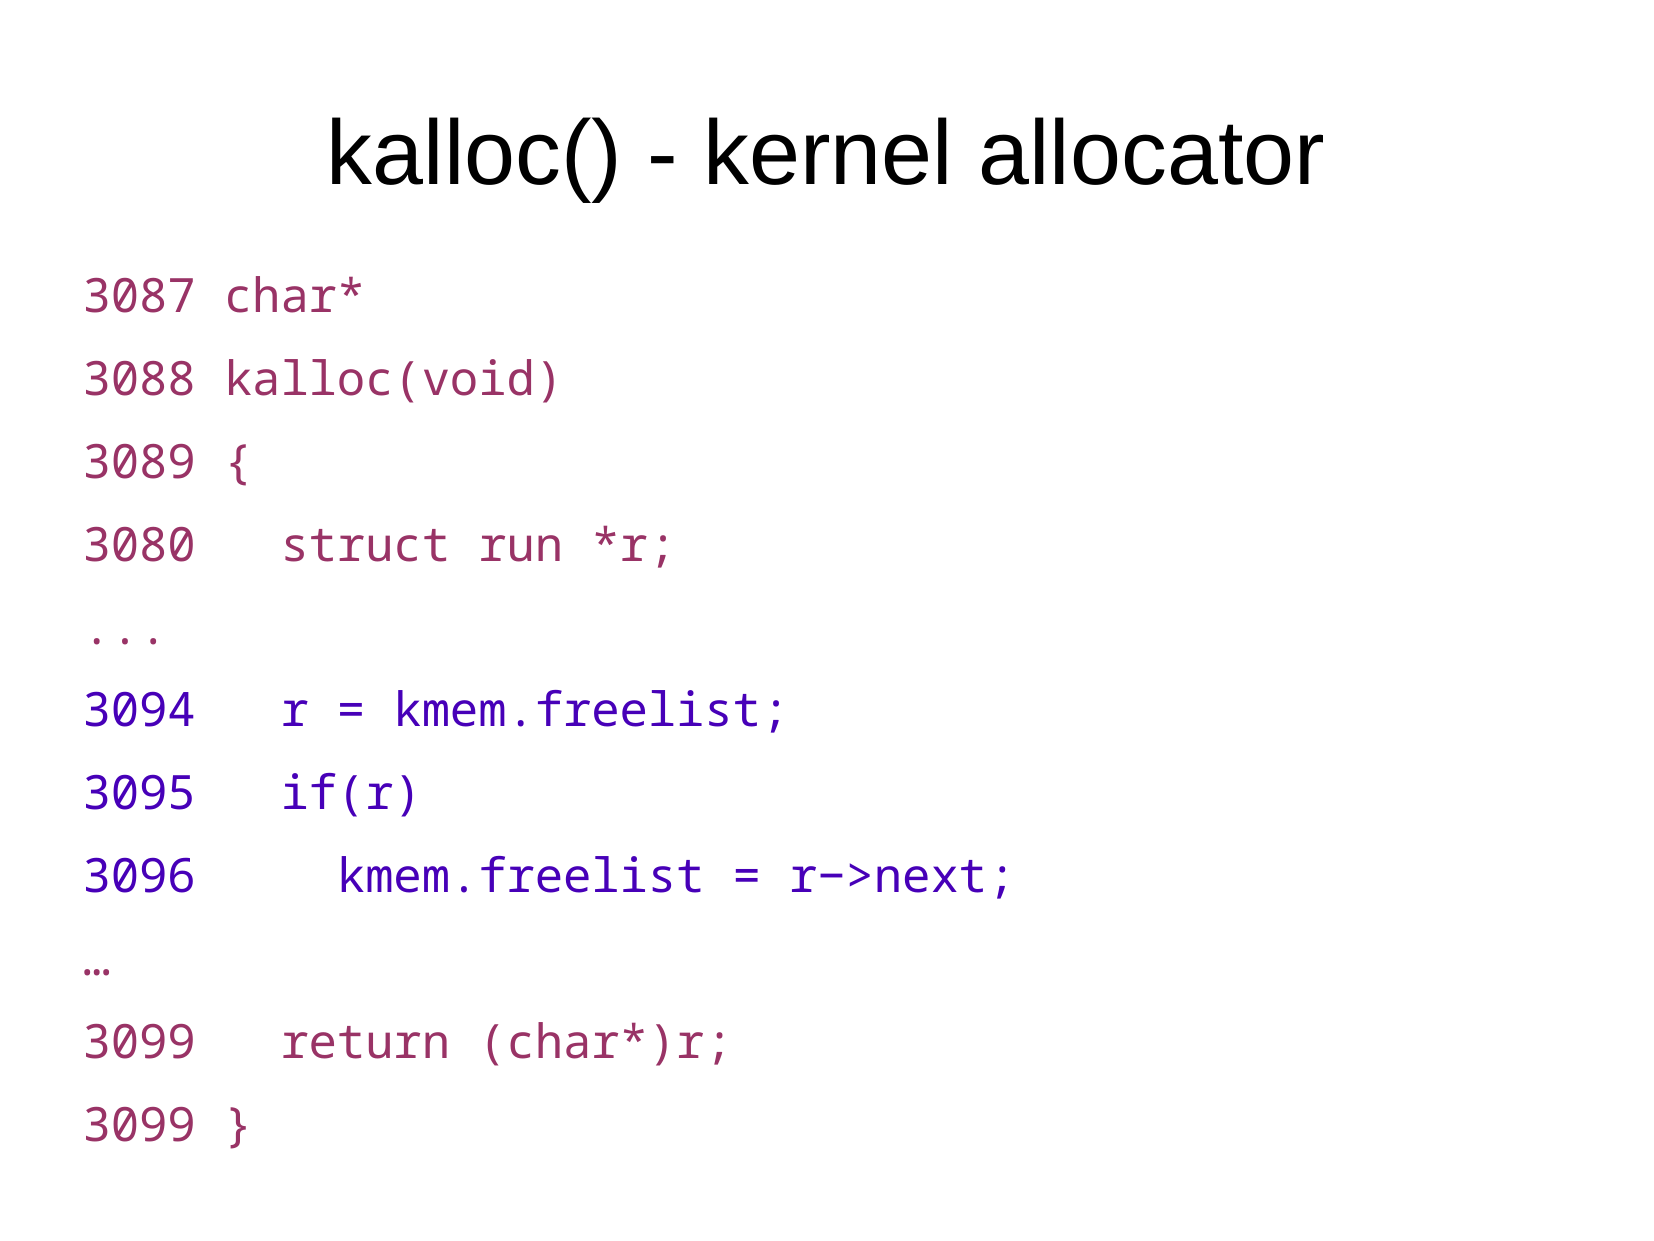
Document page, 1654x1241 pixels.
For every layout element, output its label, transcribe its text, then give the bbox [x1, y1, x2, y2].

list 3087 char* 3088 kalloc(void) 3089 { 3080 struct run *r; ... 3094 r = kmem.freelist; 3095 if(r) 3096 kmem.freelist = r−>next; … 3099 return (char*)r; 3099 } [82, 262, 1571, 1163]
title kalloc() - kernel allocator [82, 49, 1571, 257]
